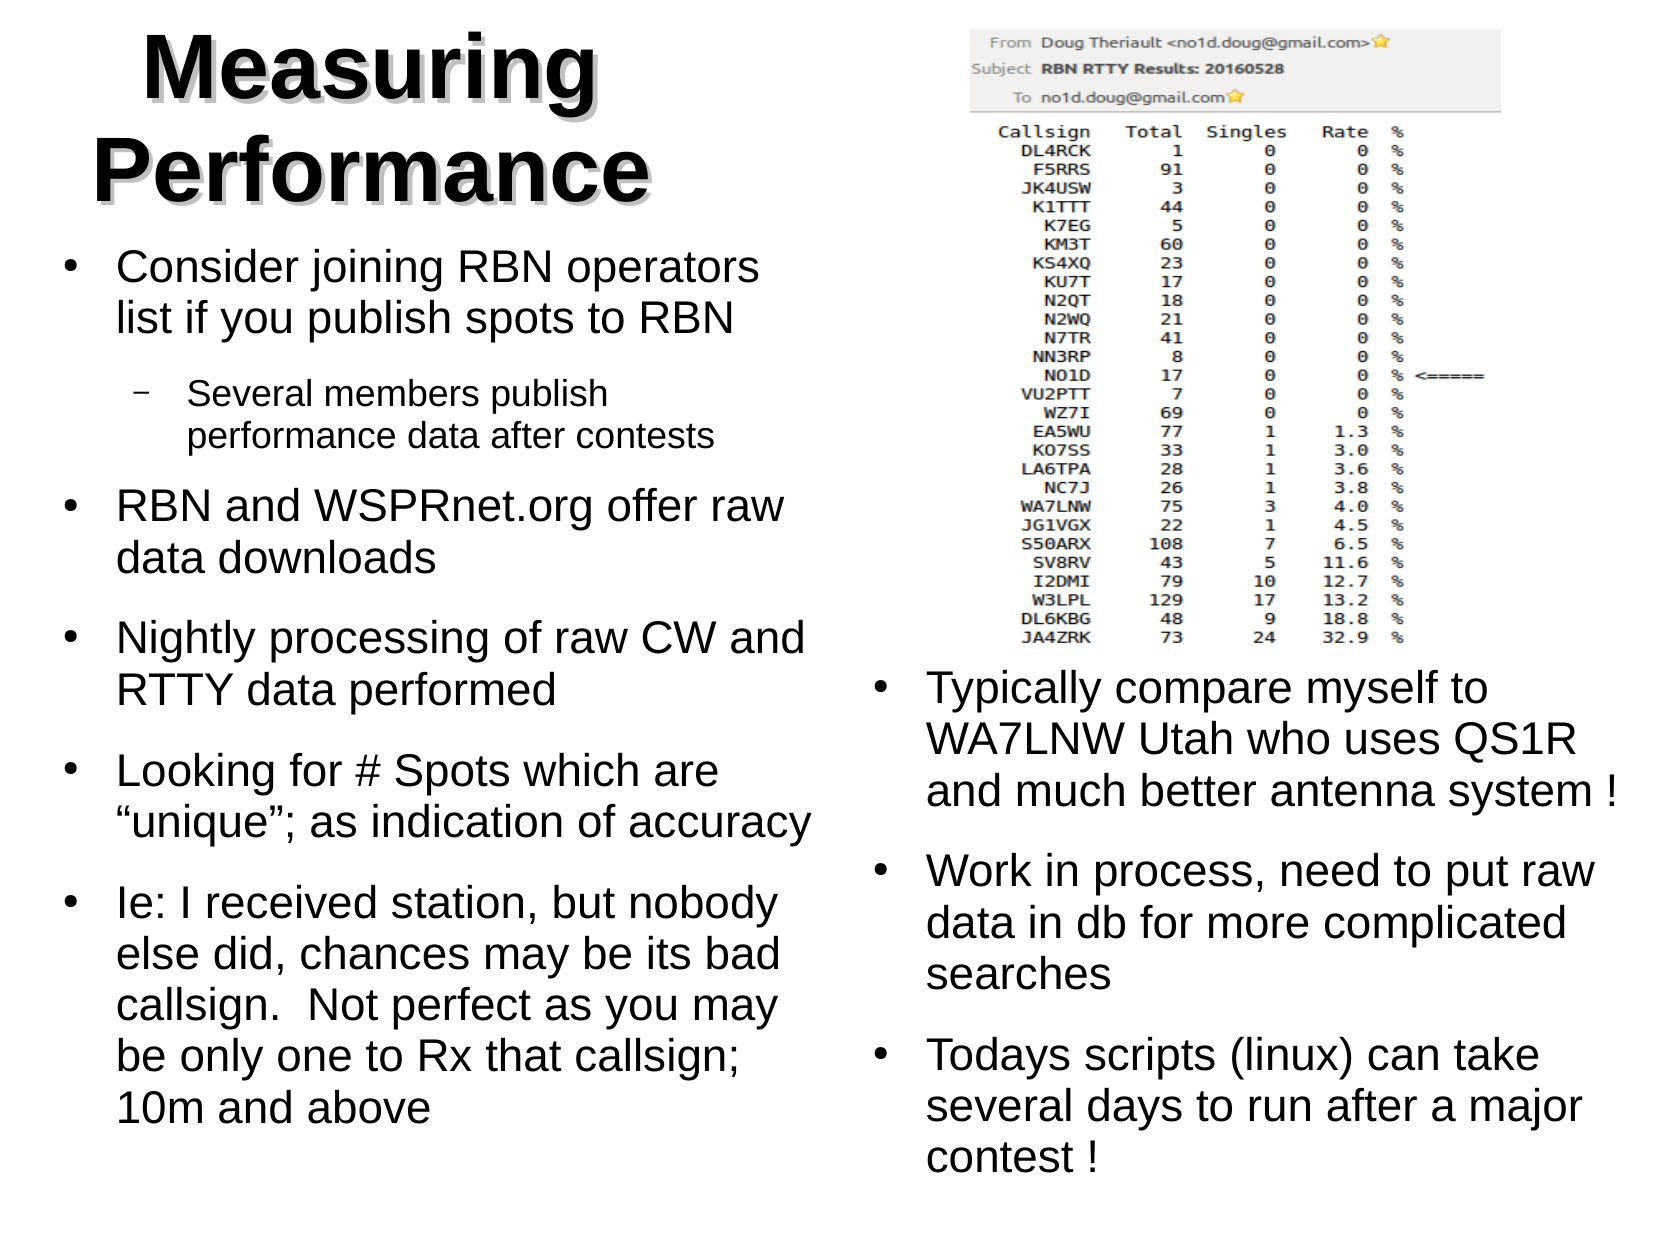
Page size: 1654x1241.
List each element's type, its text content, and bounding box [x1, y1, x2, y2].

picture [970, 29, 1501, 658]
list Typically compare myself to WA7LNW Utah who uses QS1R and much better antenna system ! Work in process, need to put raw data in db for more complicated searches Todays scripts (linux) can take several days to run after a major contest ! [855, 662, 1636, 1216]
title Measuring Performance [22, 15, 721, 223]
list Consider joining RBN operators list if you publish spots to RBN Several members publish performance data after contests RBN and WSPRnet.org offer raw data downloads Nightly processing of raw CW and RTTY data performed Looking for # Spots which are “unique”; as indication of accuracy Ie: I received station, but nobody else did, chances may be its bad callsign. Not perfect as you may be only one to Rx that callsign; 10m and above [45, 240, 826, 1216]
